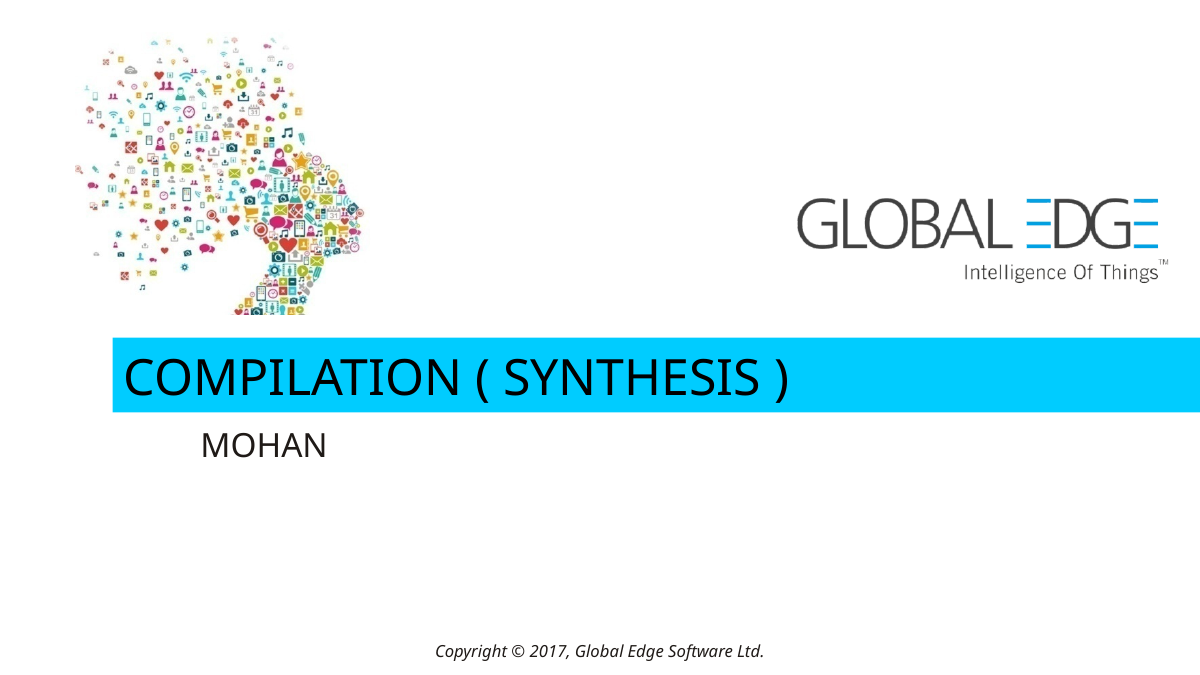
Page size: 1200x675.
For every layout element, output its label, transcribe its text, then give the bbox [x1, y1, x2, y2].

picture [75, 0, 377, 315]
picture [787, 187, 1178, 293]
title COMPILATION ( SYNTHESIS ) [112, 337, 1200, 413]
list MOHAN [118, 412, 981, 475]
